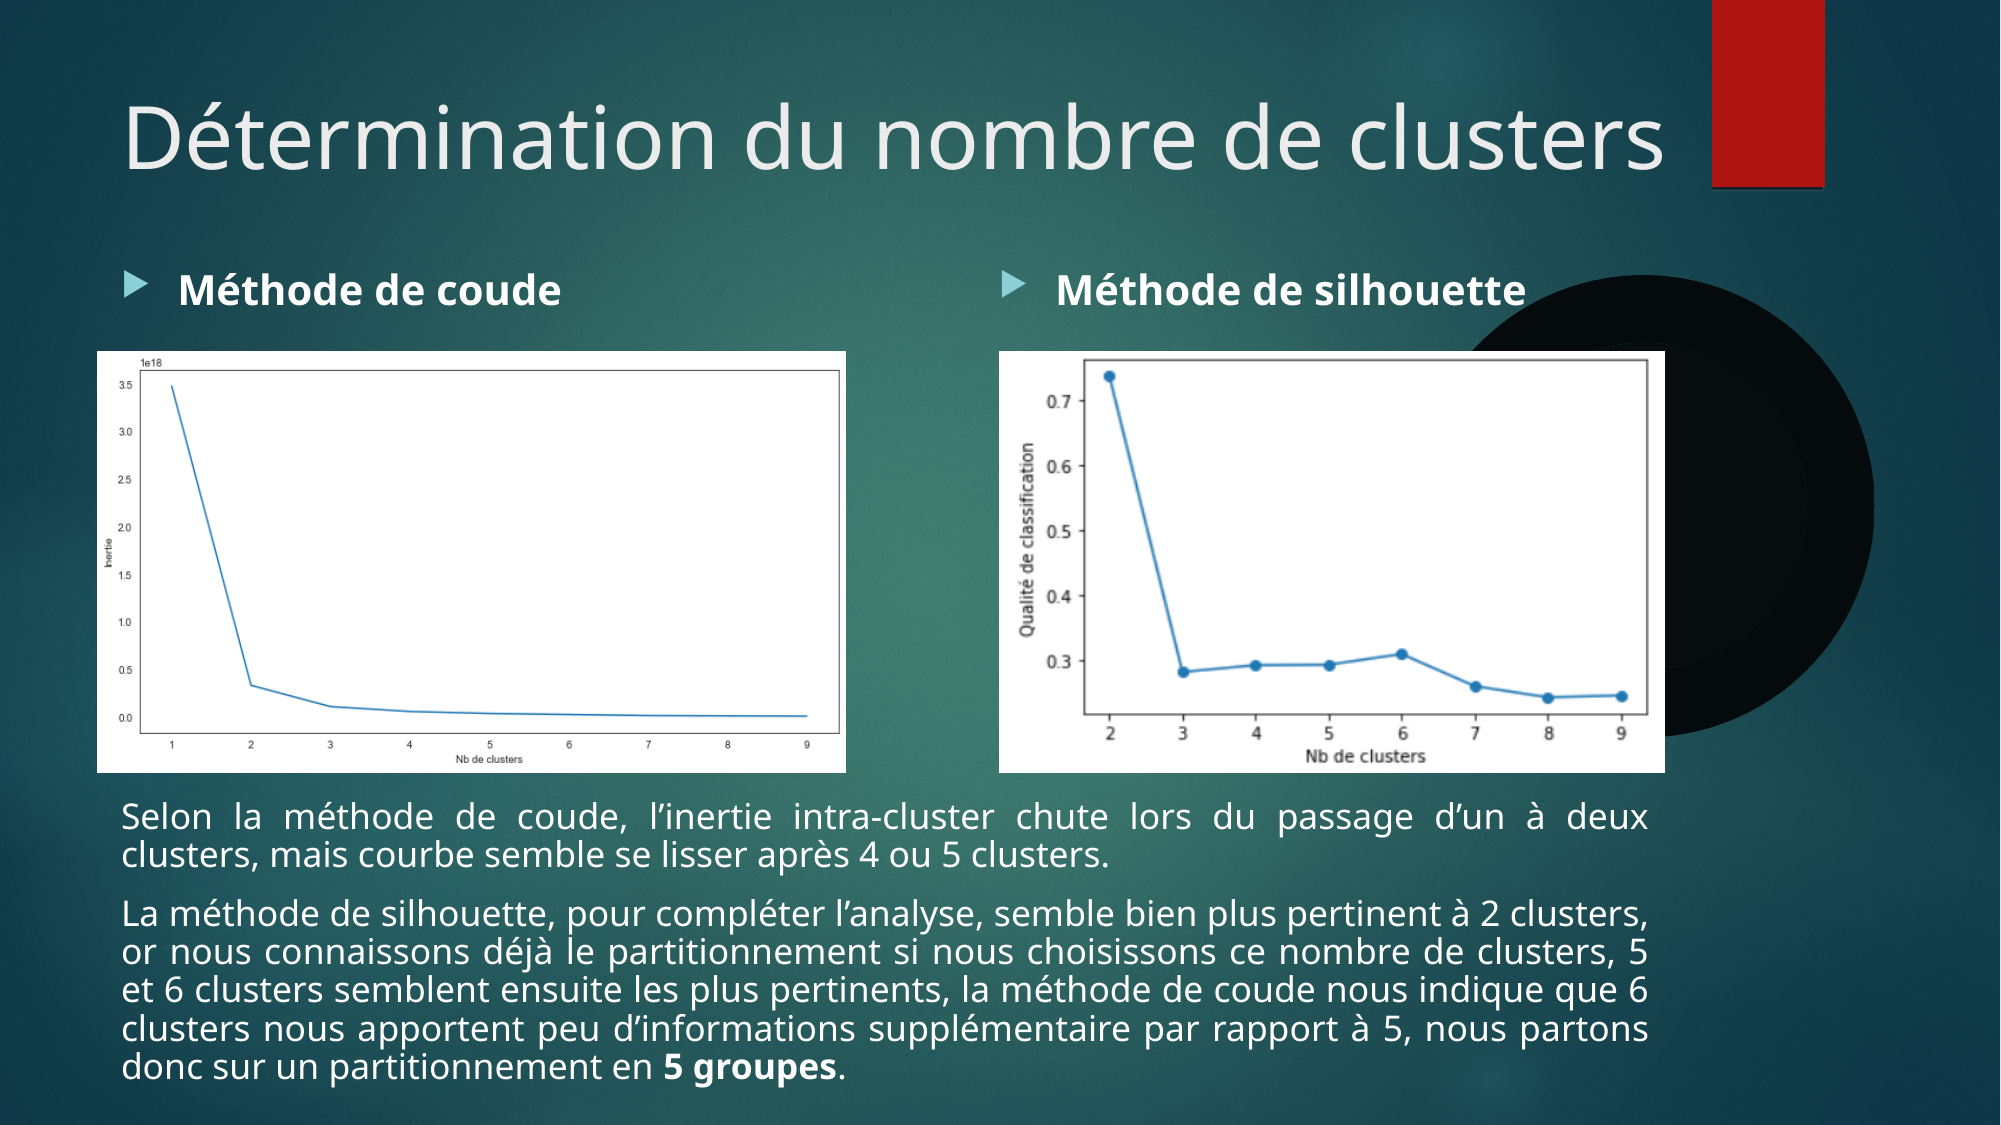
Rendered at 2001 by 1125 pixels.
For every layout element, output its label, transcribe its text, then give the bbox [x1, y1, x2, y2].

picture [999, 351, 1665, 773]
text_box Selon la méthode de coude, l’inertie intra-cluster chute lors du passage d’un à deux clusters, mais courbe semble se lisser après 4 ou 5 clusters. La méthode de silhouette, pour compléter l’analyse, semble bien plus pertinent à 2 clusters, or nous connaissons déjà le partitionnement si nous choisissons ce nombre de clusters, 5 et 6 clusters semblent ensuite les plus pertinents, la méthode de coude nous indique que 6 clusters nous apportent peu d’informations supplémentaire par rapport à 5, nous partons donc sur un partitionnement en 5 groupes. [106, 790, 1665, 1100]
picture [97, 352, 846, 773]
list Méthode de coude [106, 256, 699, 335]
title Détermination du nombre de clusters [106, 74, 1774, 305]
text_box Méthode de silhouette [983, 256, 1577, 352]
